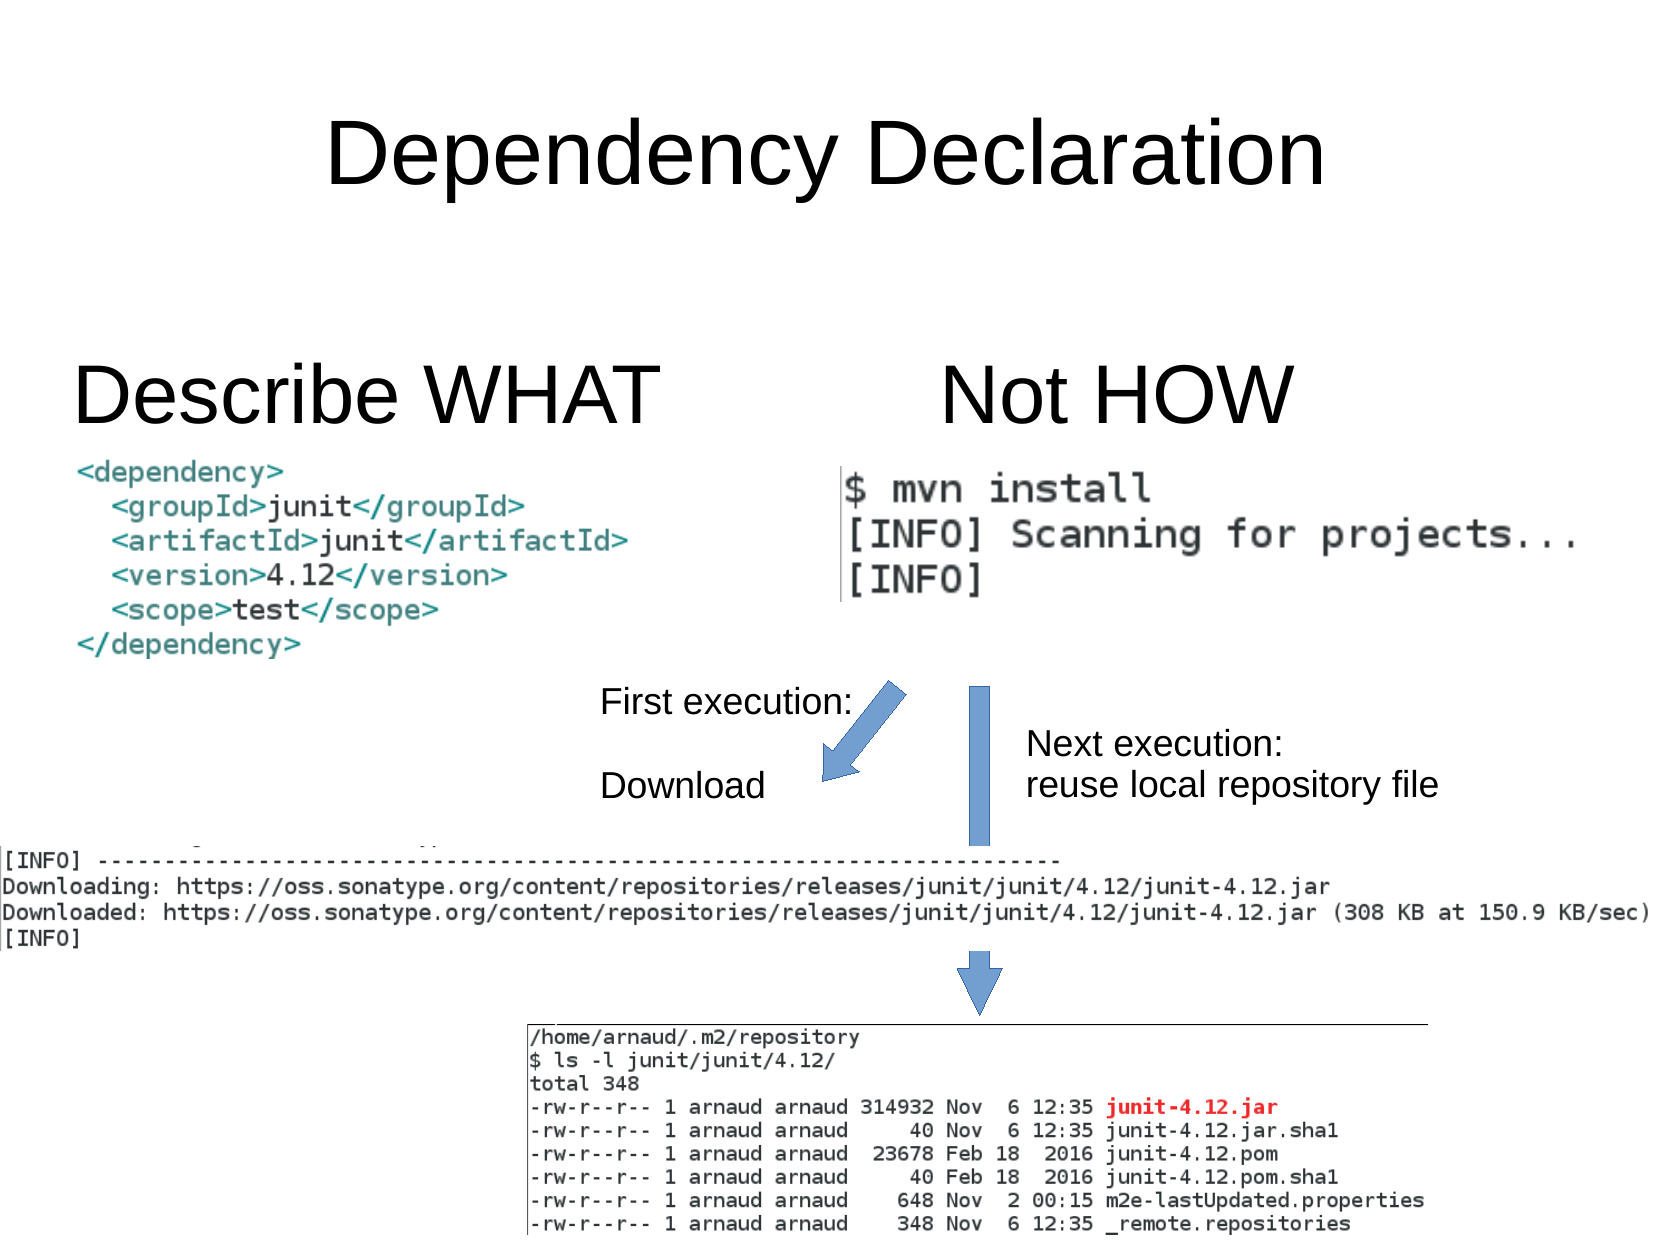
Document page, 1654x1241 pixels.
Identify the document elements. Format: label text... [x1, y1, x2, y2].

picture [840, 466, 1591, 602]
text_box [957, 951, 1003, 1016]
text_box Next execution: reuse local repository file [1011, 714, 1621, 856]
text_box Not HOW [924, 340, 1311, 449]
text_box First execution: Download [585, 673, 879, 788]
picture [527, 1024, 1428, 1235]
text_box Describe WHAT [57, 340, 700, 449]
title Dependency Declaration [82, 49, 1571, 257]
picture [64, 457, 631, 659]
picture [0, 846, 1654, 951]
text_box [879, 680, 907, 729]
text_box [969, 686, 990, 846]
